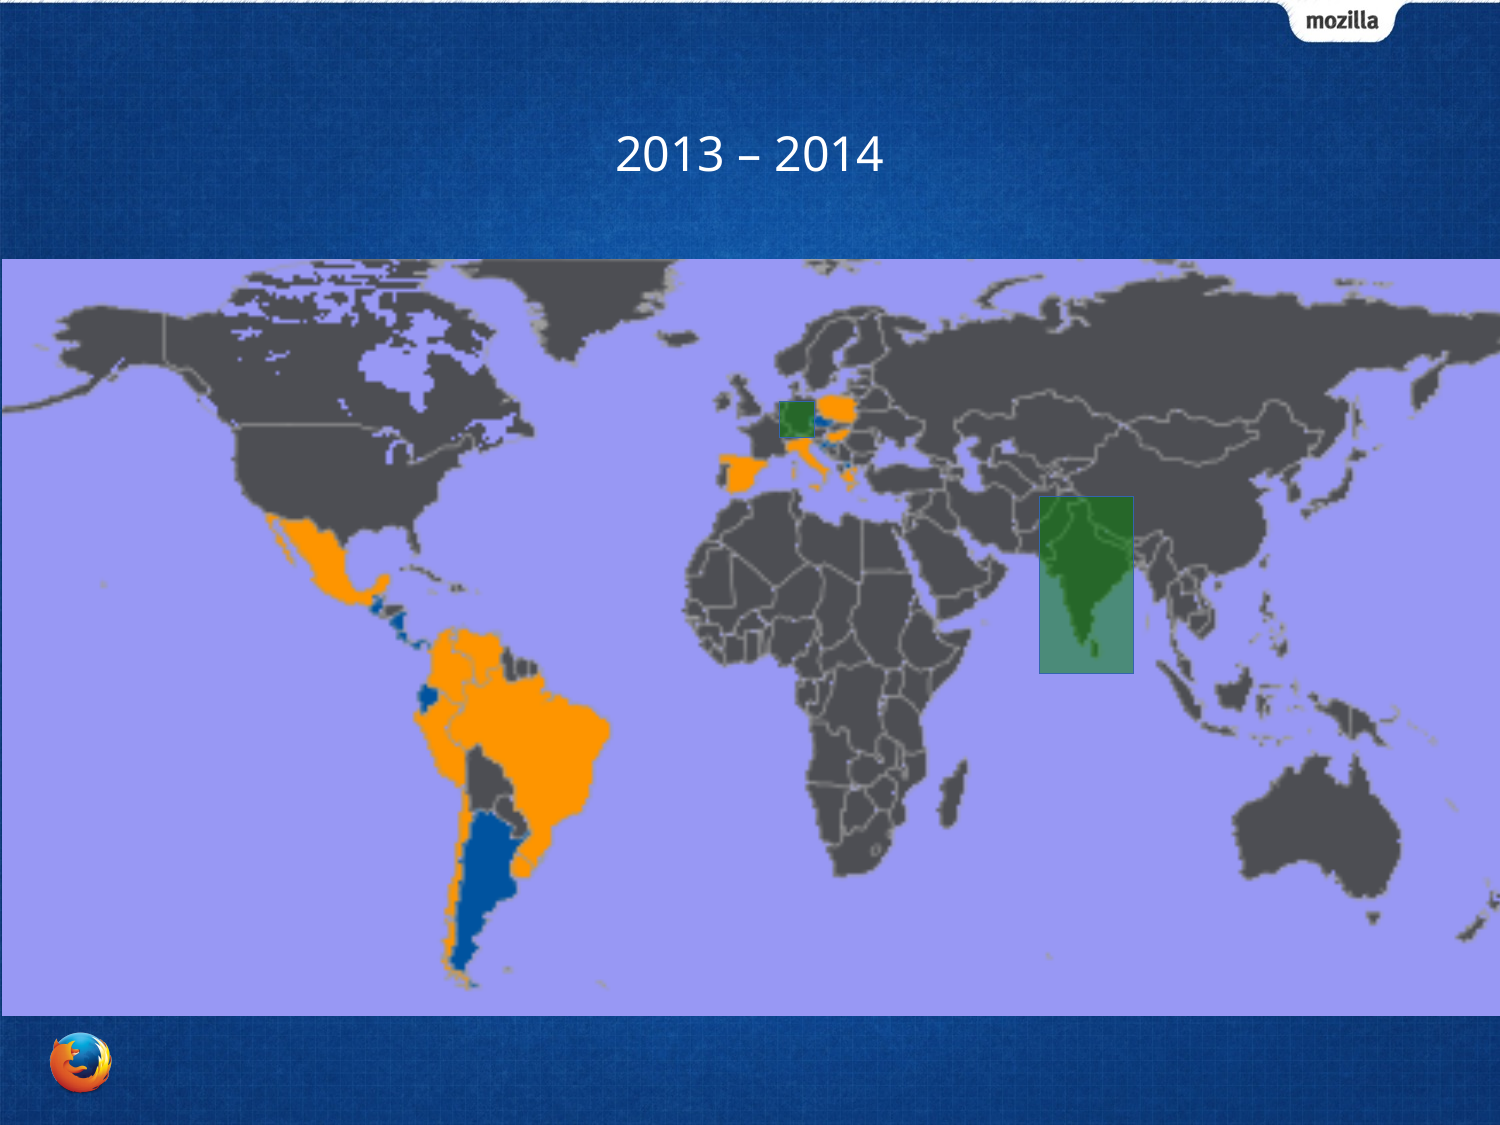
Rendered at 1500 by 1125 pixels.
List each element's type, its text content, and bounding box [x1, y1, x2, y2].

title 2013 – 2014 [75, 45, 1425, 233]
text_box [1039, 496, 1134, 674]
picture [0, 0, 1500, 1125]
text_box [779, 401, 815, 438]
